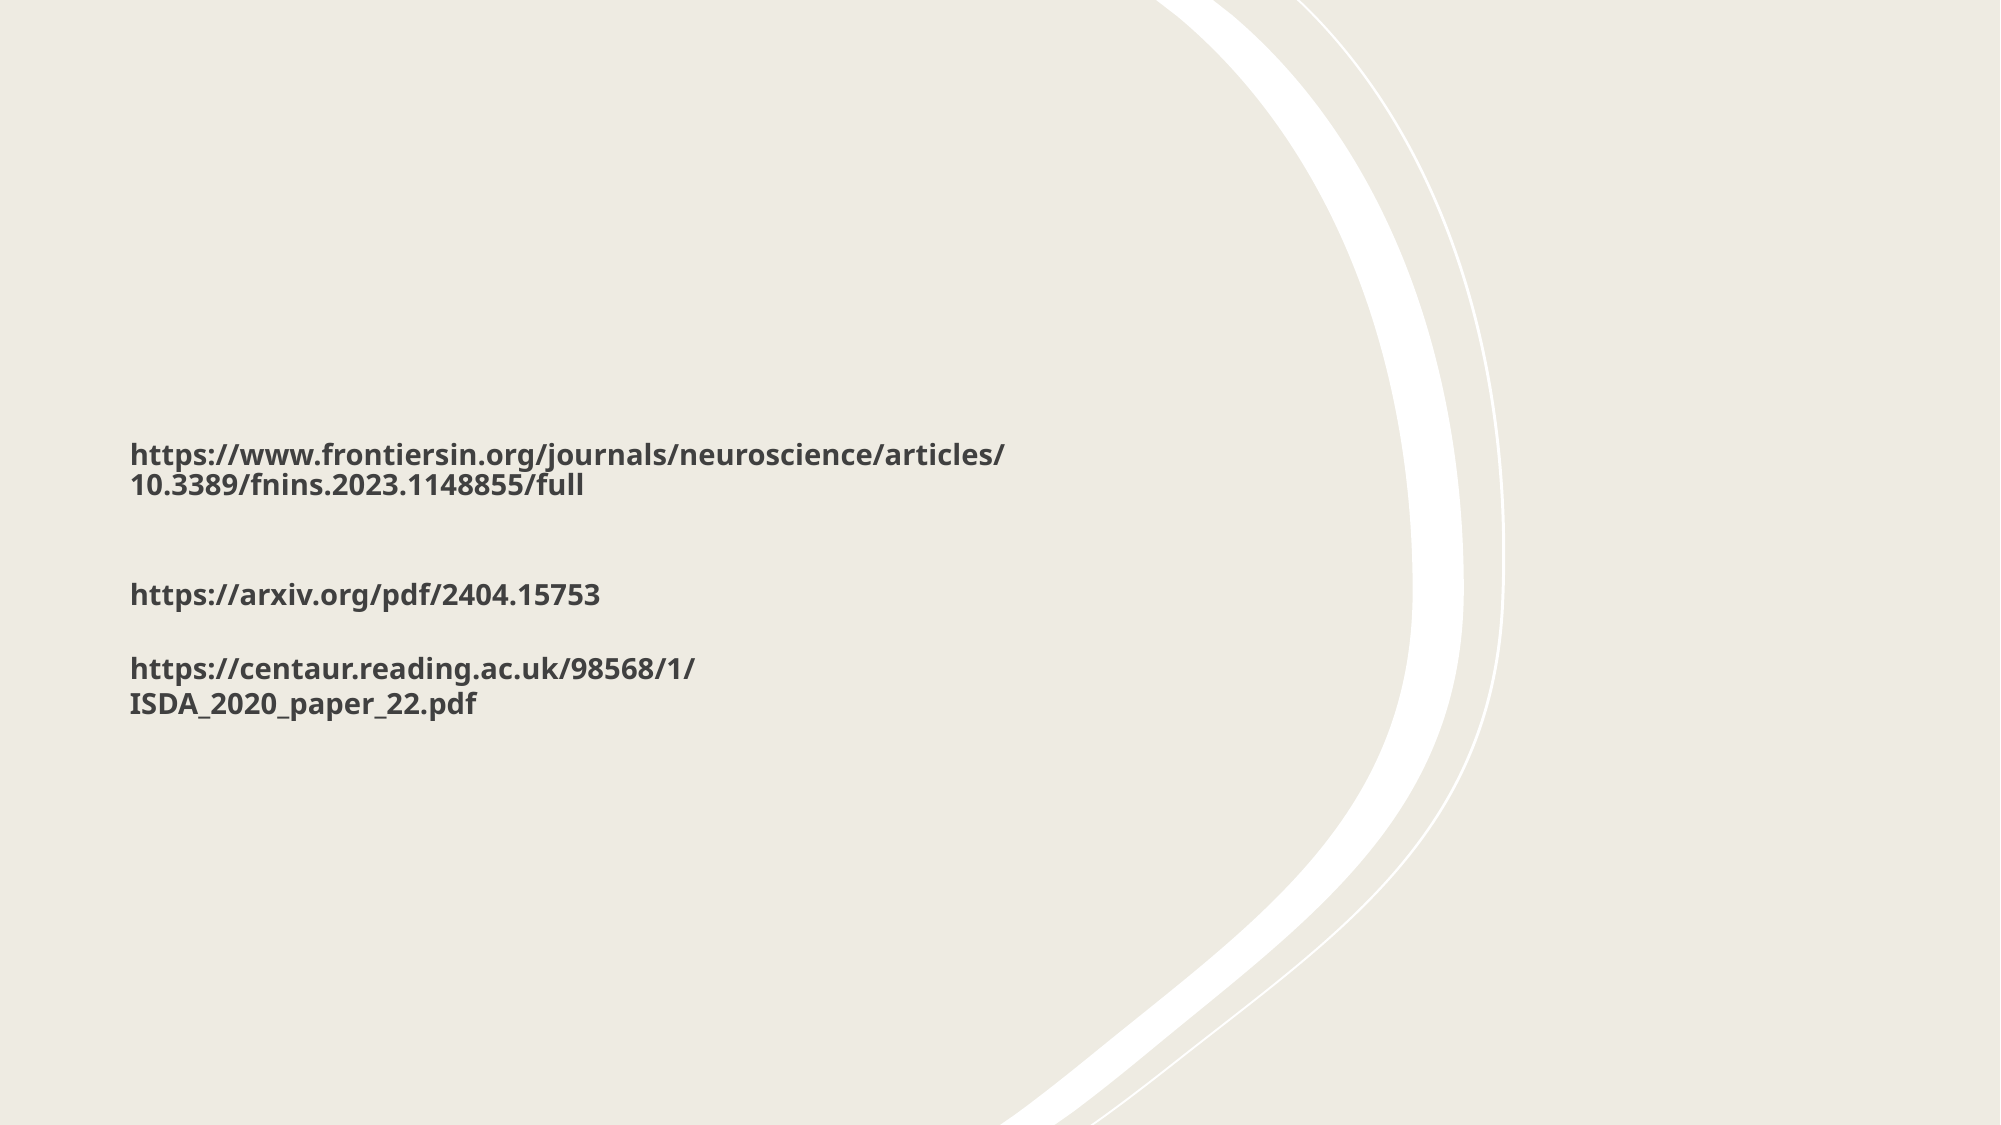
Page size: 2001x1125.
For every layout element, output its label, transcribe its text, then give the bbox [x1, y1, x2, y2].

title https://www.frontiersin.org/journals/neuroscience/articles/10.3389/fnins.2023.1148855/full https://arxiv.org/pdf/2404.15753 https://centaur.reading.ac.uk/98568/1/ISDA_2020_paper_22.pdf [111, 144, 1039, 981]
